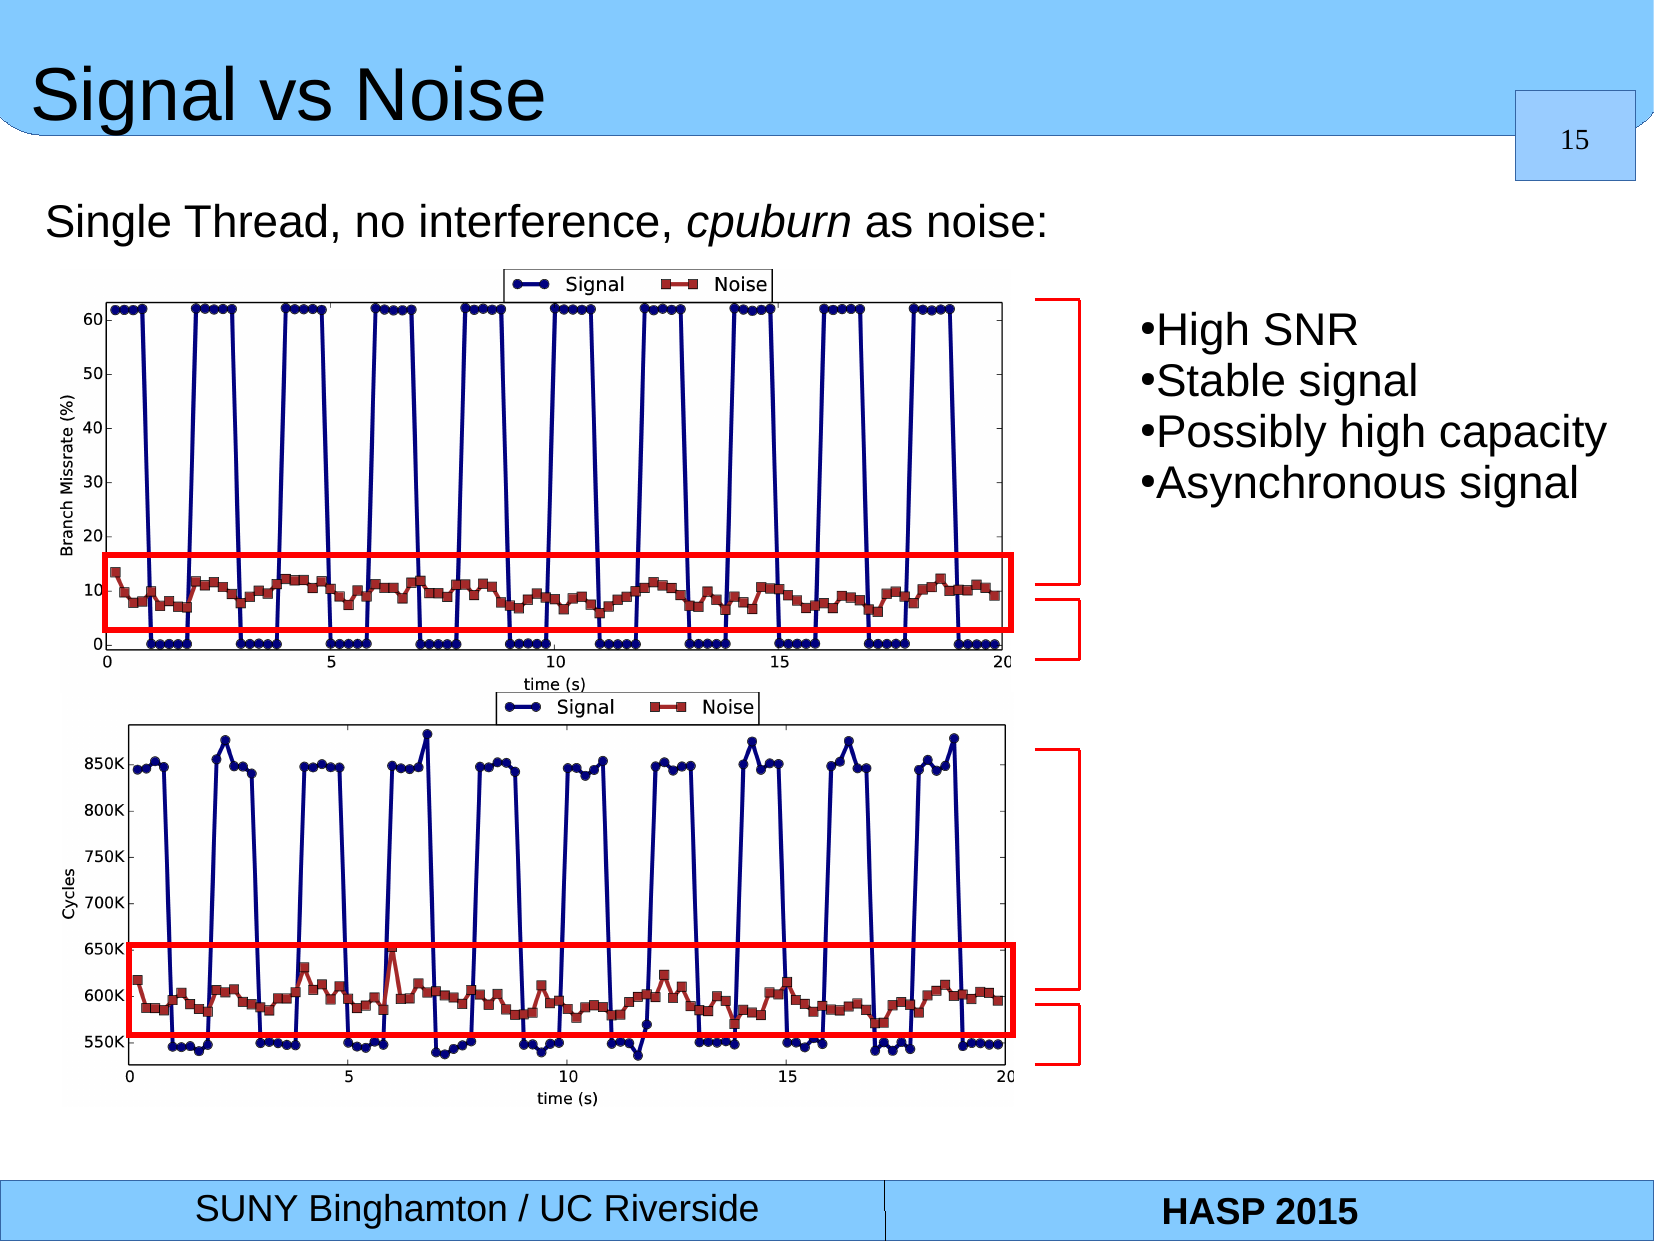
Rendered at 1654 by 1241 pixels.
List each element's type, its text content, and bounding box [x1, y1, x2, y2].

text_box Asynchronous signal [1125, 450, 1651, 517]
text_box High SNR Stable signal Possibly high capacity [1125, 296, 1651, 450]
title Signal vs Noise [30, 45, 1636, 131]
text_box [1515, 131, 1636, 166]
text_box Single Thread, no interference, cpuburn as noise: [30, 188, 1066, 256]
picture [132, 948, 1010, 1032]
picture [108, 558, 1008, 627]
picture [60, 270, 1014, 1107]
